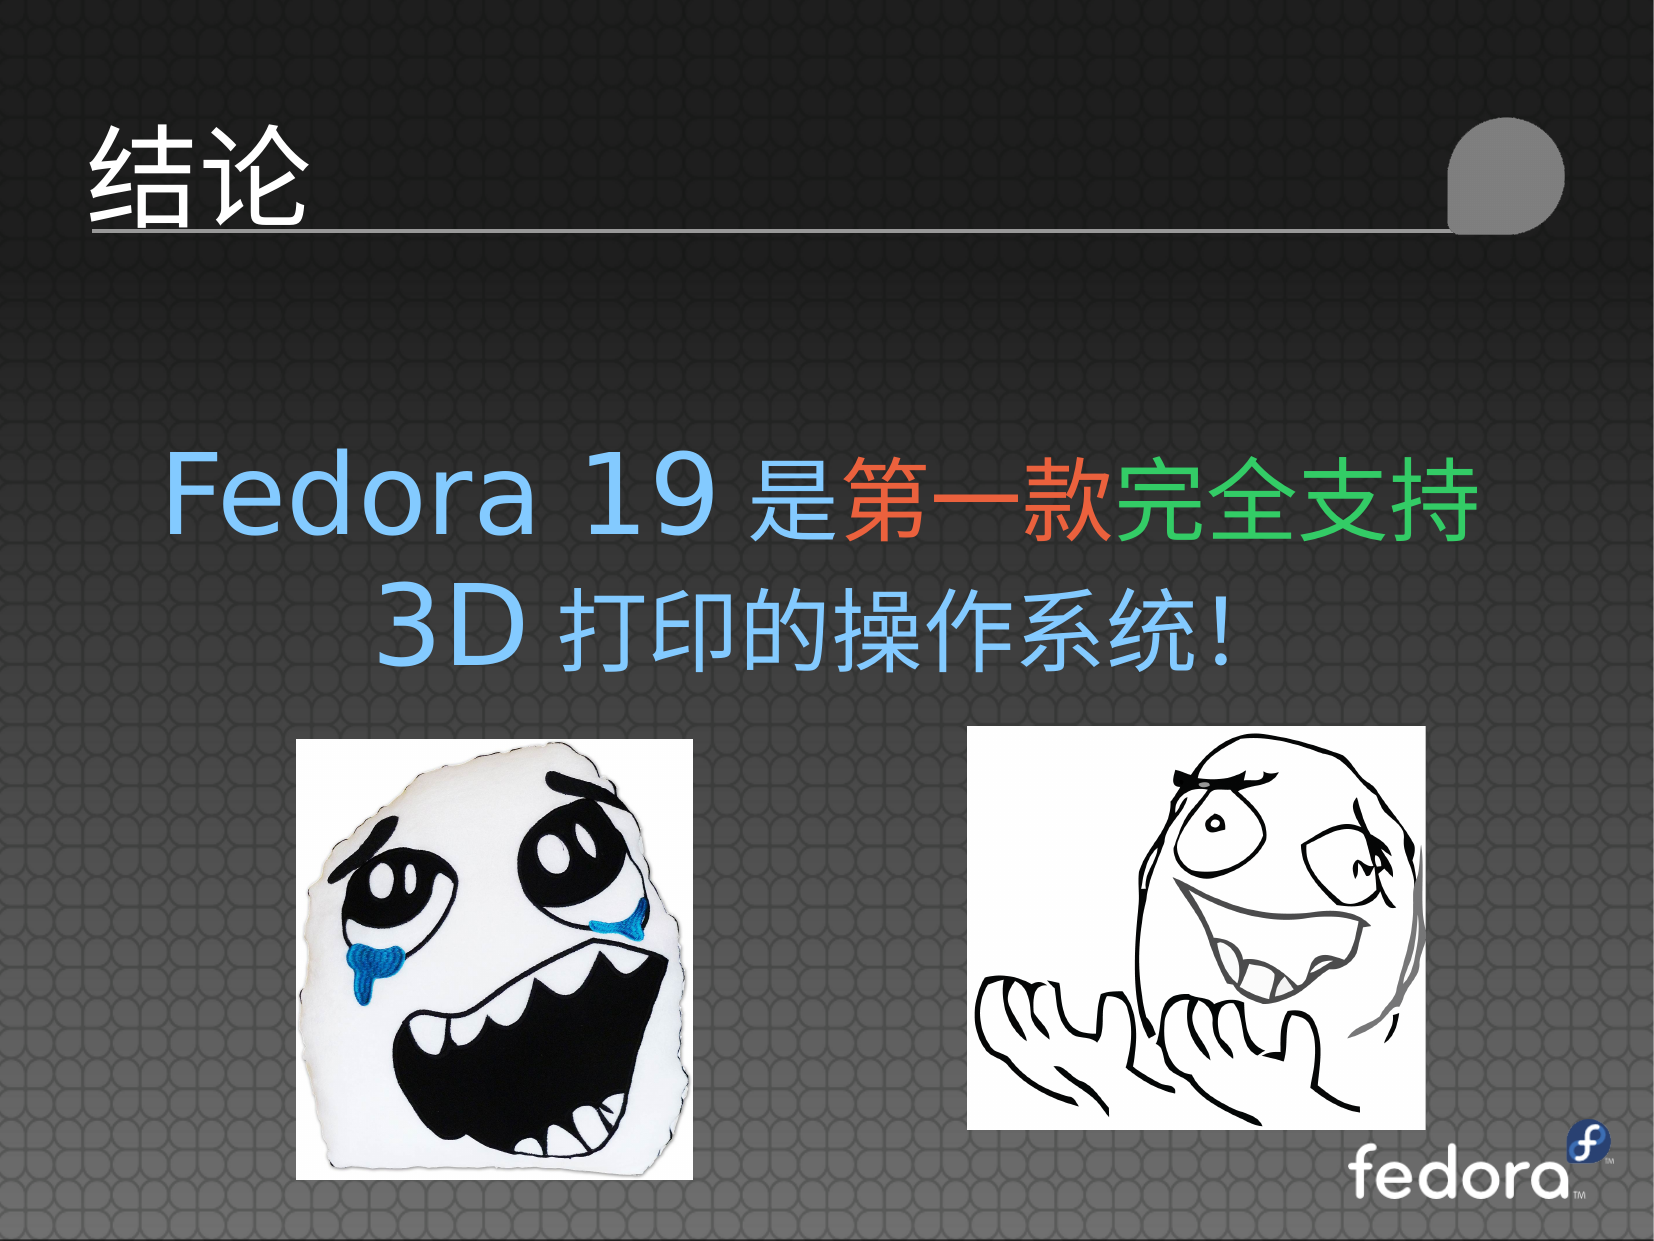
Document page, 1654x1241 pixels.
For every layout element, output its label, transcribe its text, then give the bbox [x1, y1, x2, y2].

picture [0, 0, 1654, 1241]
subtitle Fedora 19是第一款完全支持3D打印的操作系统！ [86, 112, 1576, 1010]
